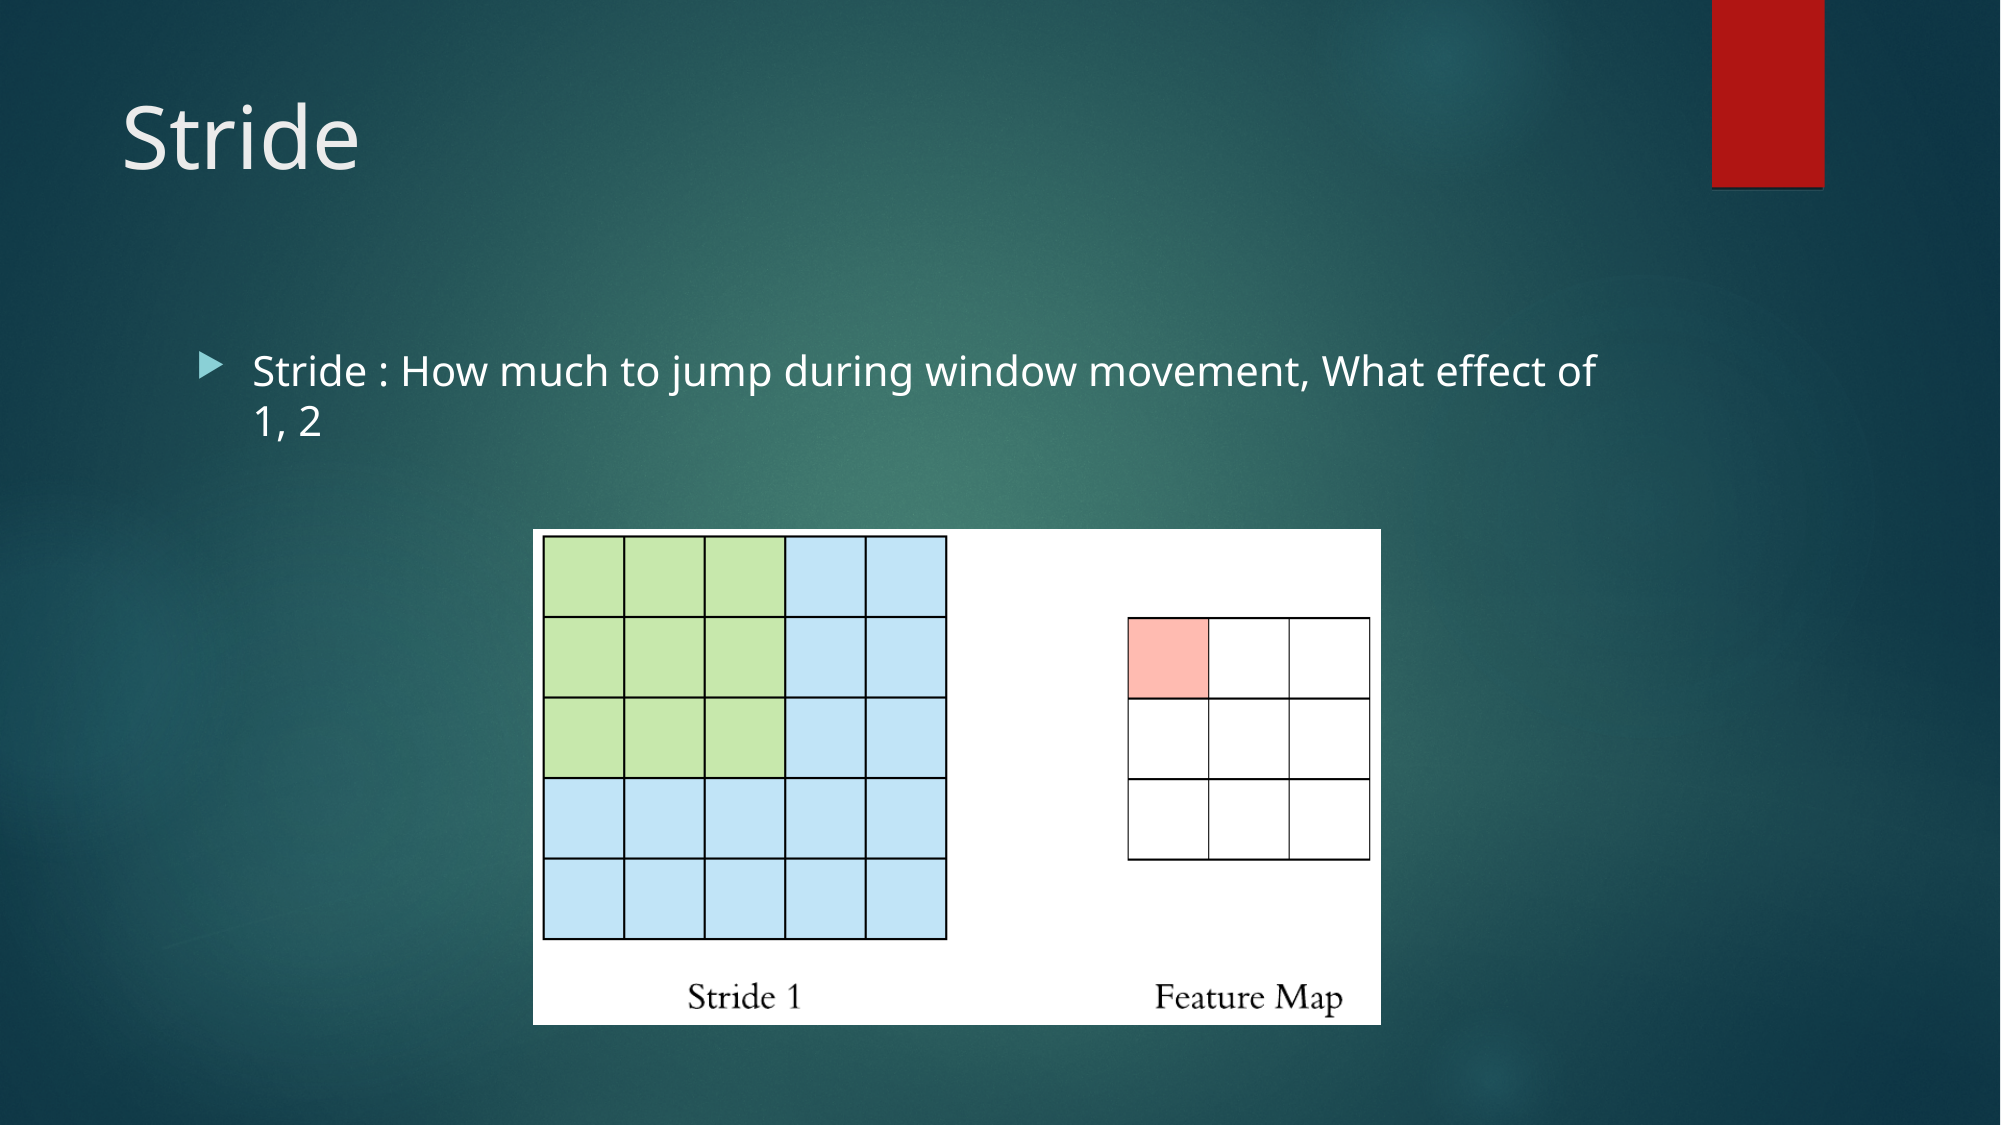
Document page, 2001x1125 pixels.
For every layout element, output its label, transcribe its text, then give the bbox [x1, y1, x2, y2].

picture [0, 0, 2001, 1125]
title Stride [106, 74, 1649, 304]
list Stride : How much to jump during window movement, What effect of 1, 2 [181, 336, 1649, 1025]
